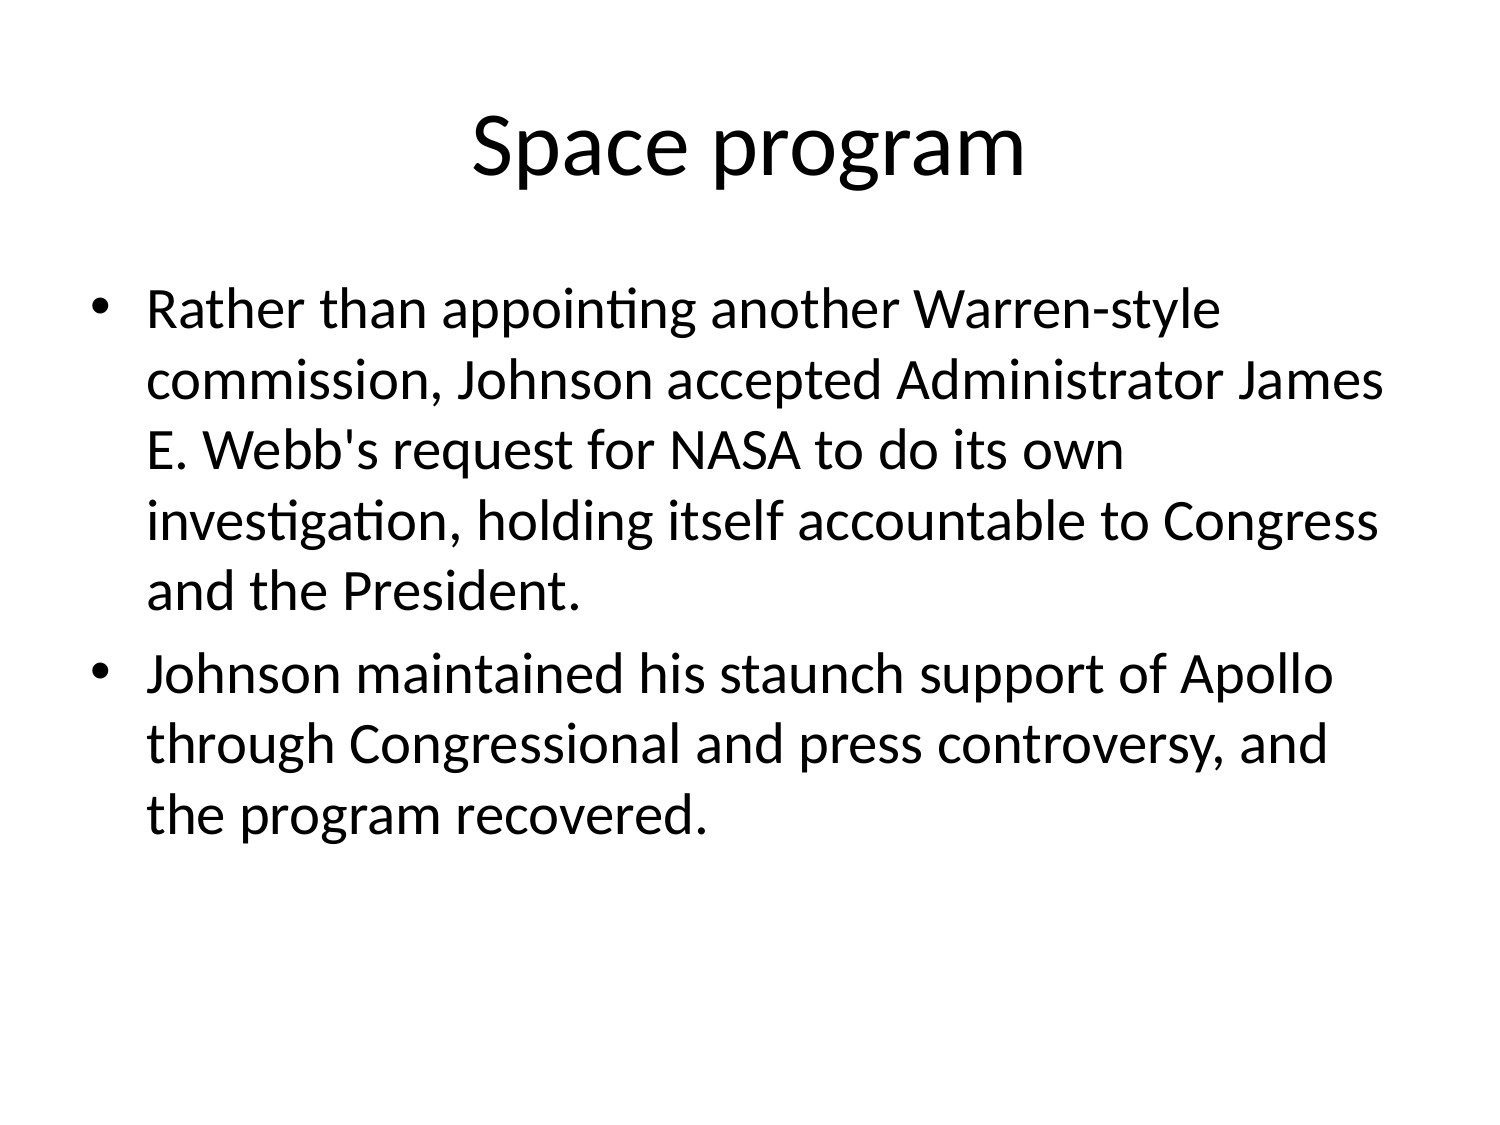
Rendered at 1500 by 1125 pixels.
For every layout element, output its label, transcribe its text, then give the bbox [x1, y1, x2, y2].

title Space program [75, 45, 1425, 233]
list Rather than appointing another Warren-style commission, Johnson accepted Administrator James E. Webb's request for NASA to do its own investigation, holding itself accountable to Congress and the President. Johnson maintained his staunch support of Apollo through Congressional and press controversy, and the program recovered. [75, 262, 1425, 1005]
